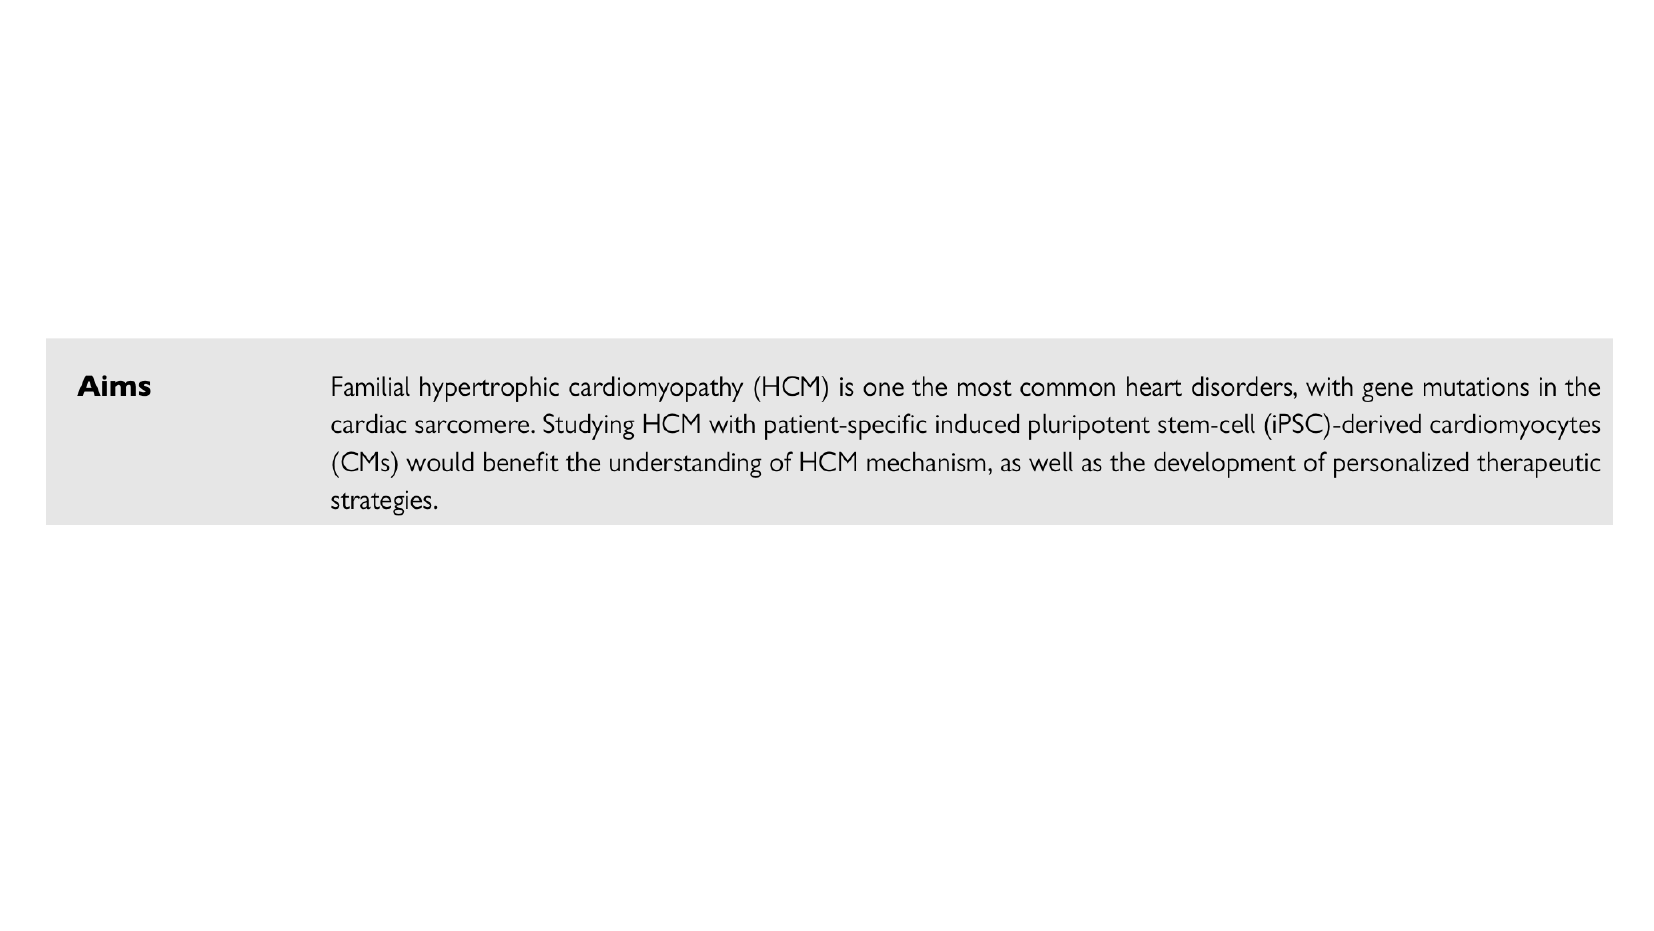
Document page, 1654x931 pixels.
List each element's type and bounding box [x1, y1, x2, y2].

picture [46, 337, 1613, 526]
